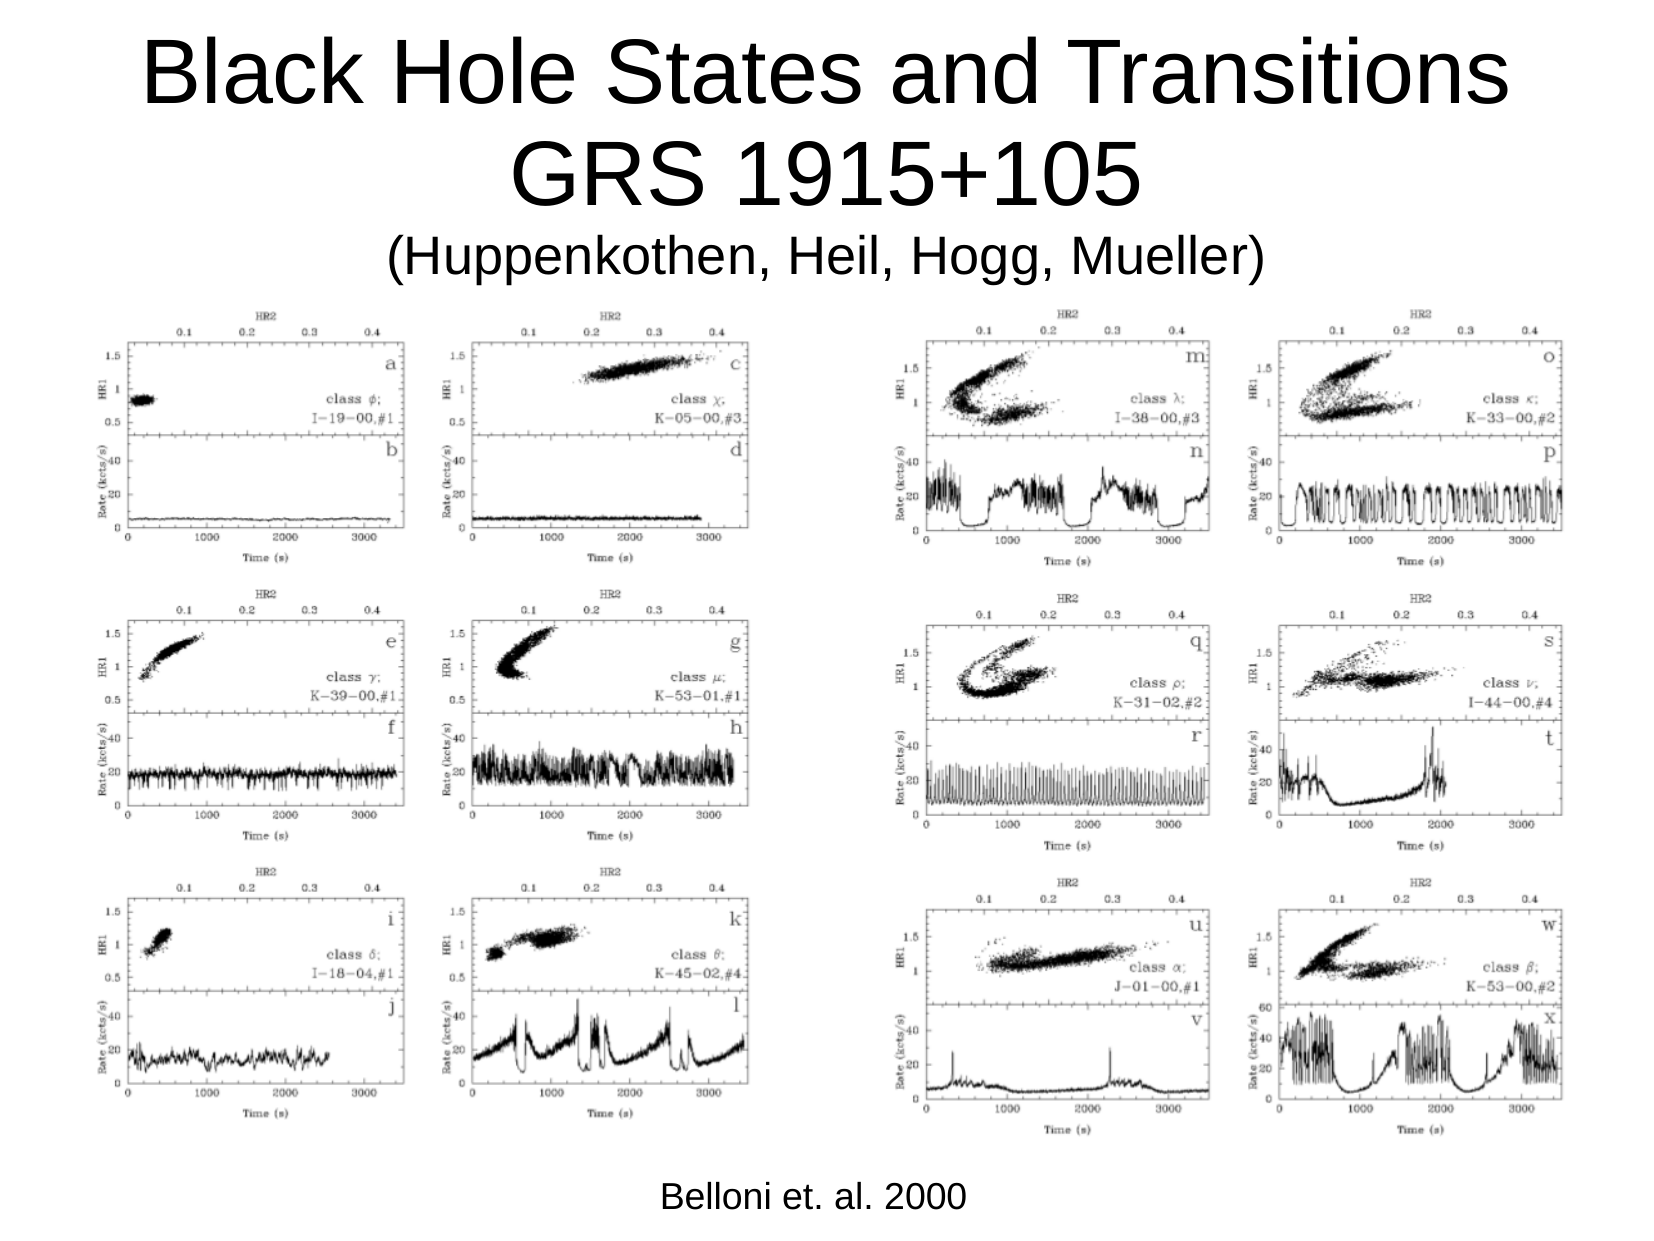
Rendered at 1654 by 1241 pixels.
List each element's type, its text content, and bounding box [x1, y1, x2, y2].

picture [867, 303, 1621, 1157]
text_box Belloni et. al. 2000 [645, 1168, 1381, 1226]
picture [75, 289, 802, 1141]
title Black Hole States and Transitions GRS 1915+105 (Huppenkothen, Heil, Hogg, Mueller) [82, 20, 1571, 286]
